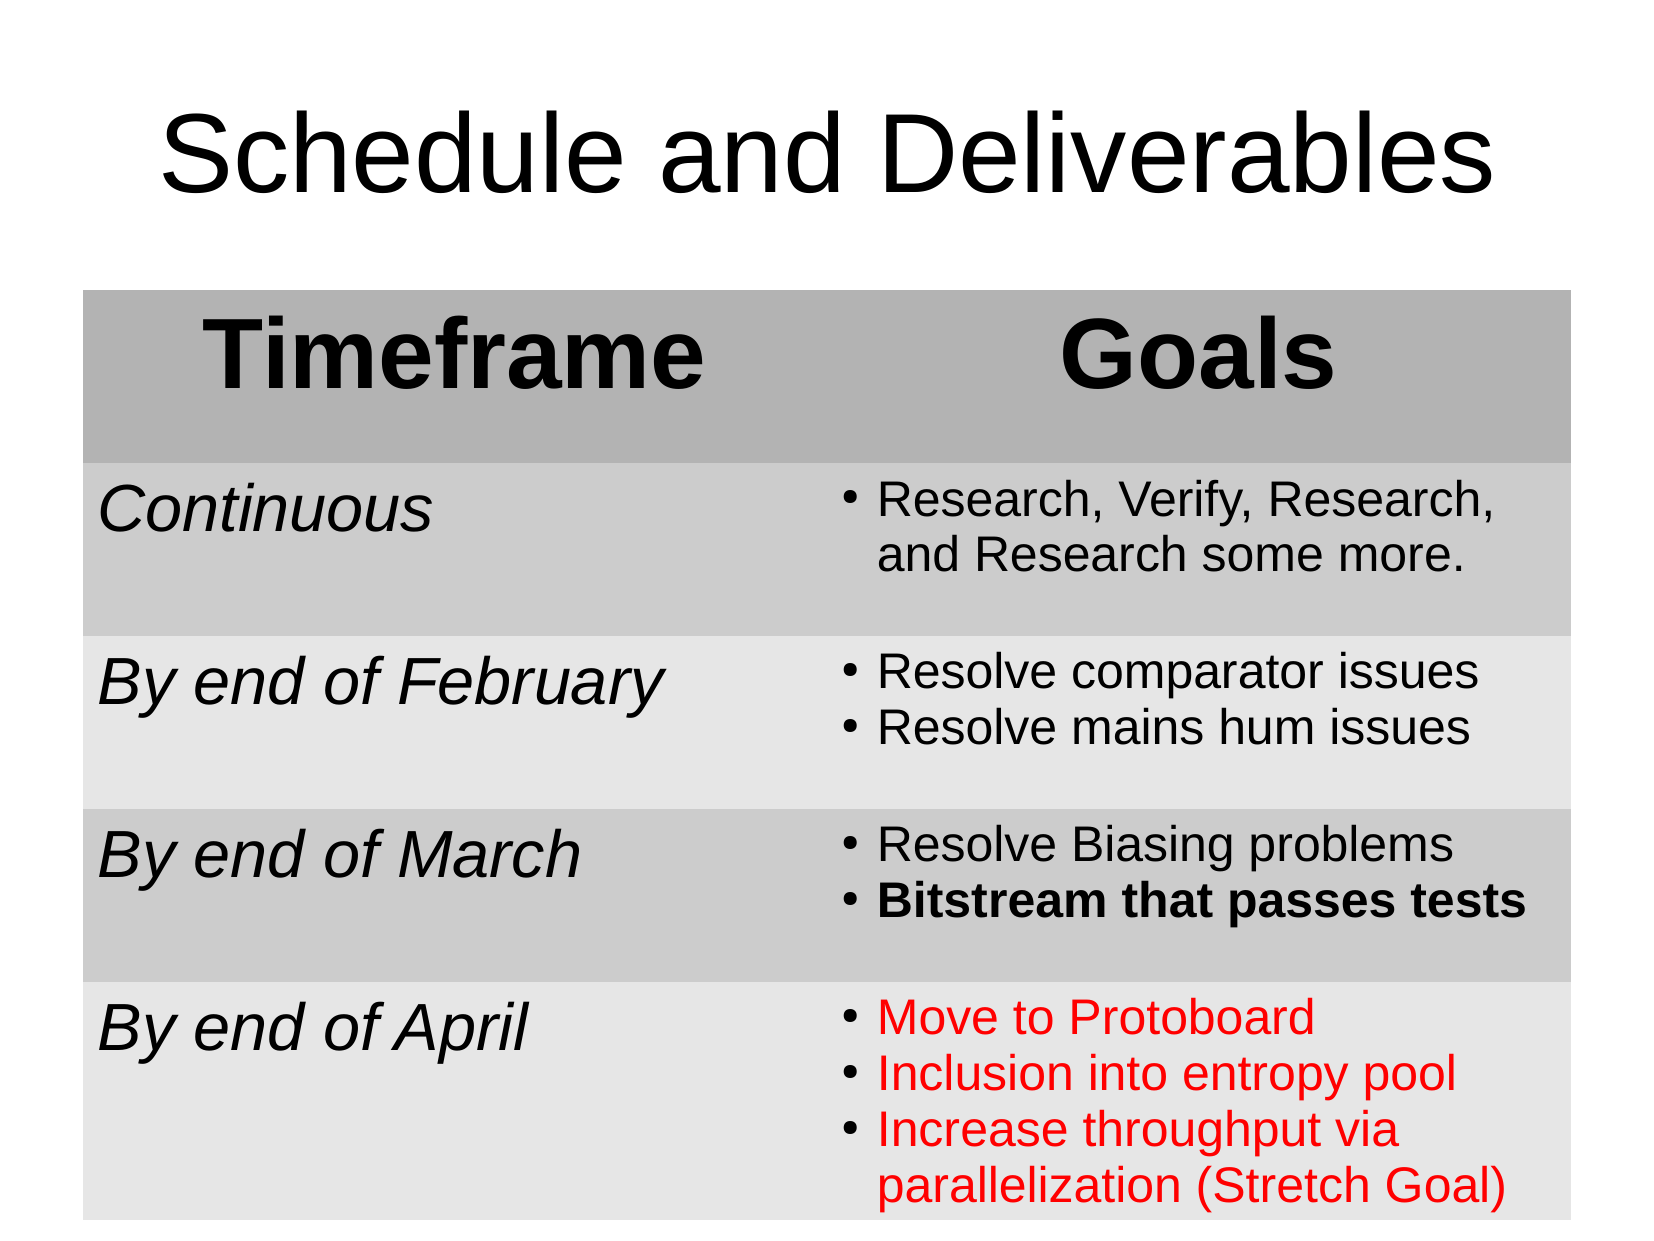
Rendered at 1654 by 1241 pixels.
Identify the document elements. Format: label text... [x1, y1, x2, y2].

table_cell By end of March [83, 809, 827, 982]
table_cell By end of February [83, 636, 827, 809]
table_cell Research, Verify, Research, and Research some more. [827, 463, 1571, 636]
table_cell Resolve comparator issues Resolve mains hum issues [827, 636, 1571, 809]
table_cell Continuous [83, 463, 827, 636]
table_cell Move to Protoboard Inclusion into entropy pool Increase throughput via parallelization (Stretch Goal) [827, 982, 1571, 1220]
title Schedule and Deliverables [82, 49, 1571, 257]
table_cell By end of April [83, 982, 827, 1220]
table_header Timeframe [83, 290, 827, 463]
table_cell Resolve Biasing problems Bitstream that passes tests [827, 809, 1571, 982]
table_header Goals [827, 290, 1571, 463]
